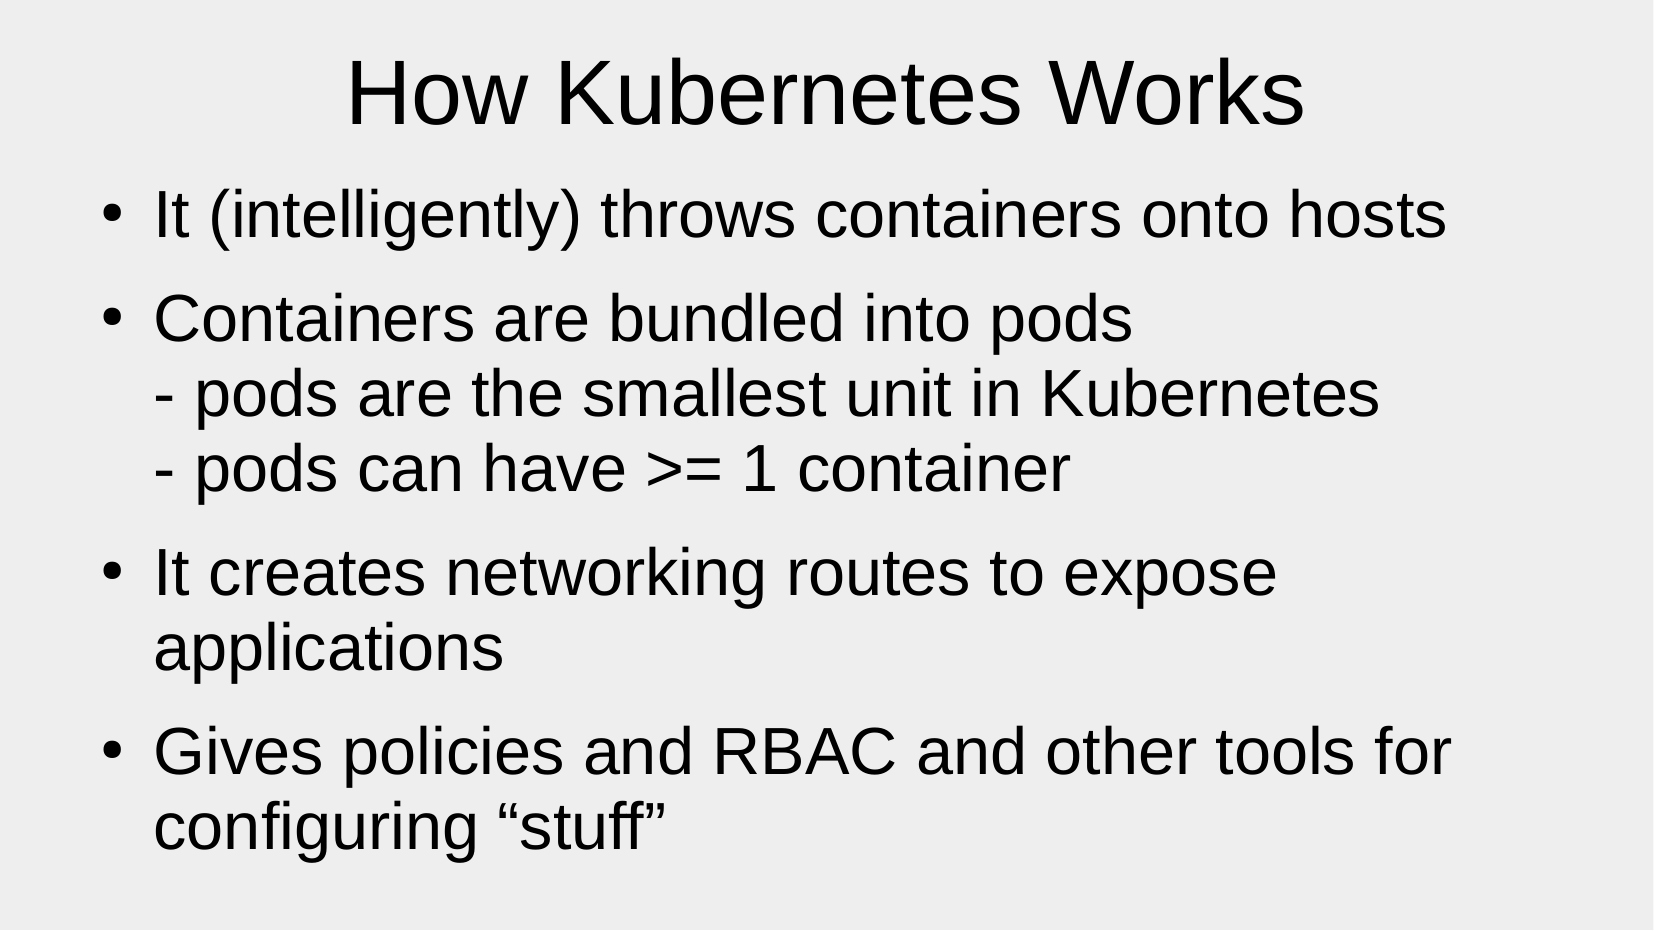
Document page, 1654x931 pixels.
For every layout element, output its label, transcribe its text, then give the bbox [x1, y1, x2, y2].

list It (intelligently) throws containers onto hosts Containers are bundled into pods - pods are the smallest unit in Kubernetes - pods can have >= 1 container It creates networking routes to expose applications Gives policies and RBAC and other tools for configuring “stuff” [82, 177, 1571, 886]
title How Kubernetes Works [82, 37, 1571, 148]
